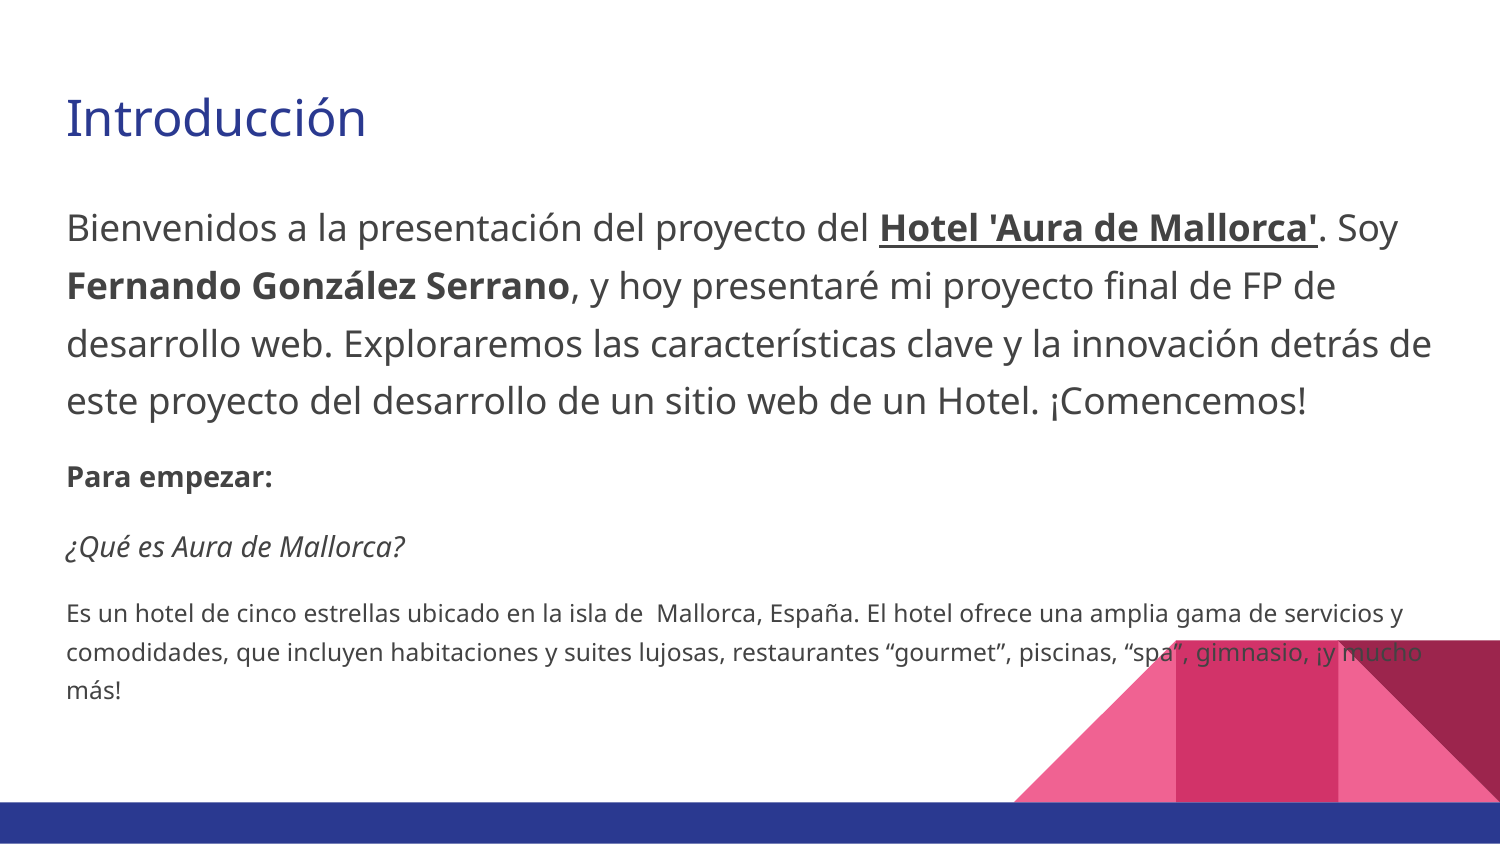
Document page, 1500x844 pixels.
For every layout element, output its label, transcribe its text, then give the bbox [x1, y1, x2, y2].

title Introducción [51, 67, 1449, 167]
list Bienvenidos a la presentación del proyecto del Hotel 'Aura de Mallorca'. Soy Fernando González Serrano, y hoy presentaré mi proyecto final de FP de desarrollo web. Exploraremos las características clave y la innovación detrás de este proyecto del desarrollo de un sitio web de un Hotel. ¡Comencemos! Para empezar: ¿Qué es Aura de Mallorca? Es un hotel de cinco estrellas ubicado en la isla de Mallorca, España. El hotel ofrece una amplia gama de servicios y comodidades, que incluyen habitaciones y suites lujosas, restaurantes “gourmet”, piscinas, “spa”, gimnasio, ¡y mucho más! [51, 179, 1449, 728]
